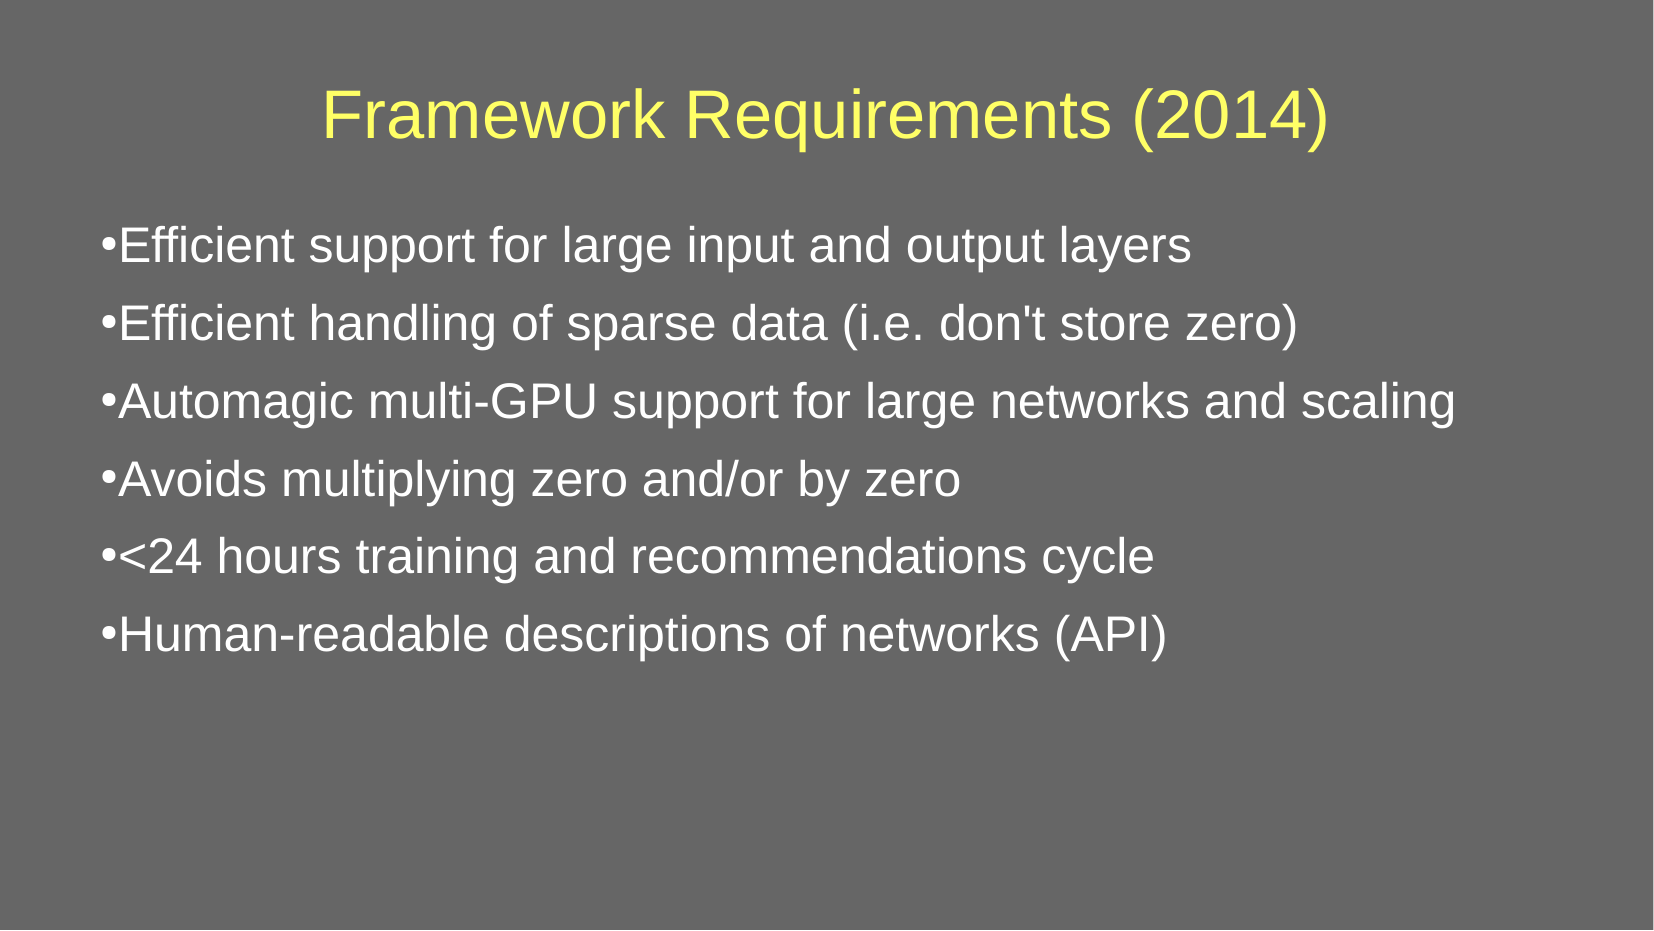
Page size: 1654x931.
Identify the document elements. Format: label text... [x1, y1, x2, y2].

title Framework Requirements (2014) [82, 36, 1571, 193]
list Efficient support for large input and output layers Efficient handling of sparse data (i.e. don't store zero) Automagic multi-GPU support for large networks and scaling Avoids multiplying zero and/or by zero <24 hours training and recommendations cycle Human-readable descriptions of networks (API) [82, 217, 1571, 757]
